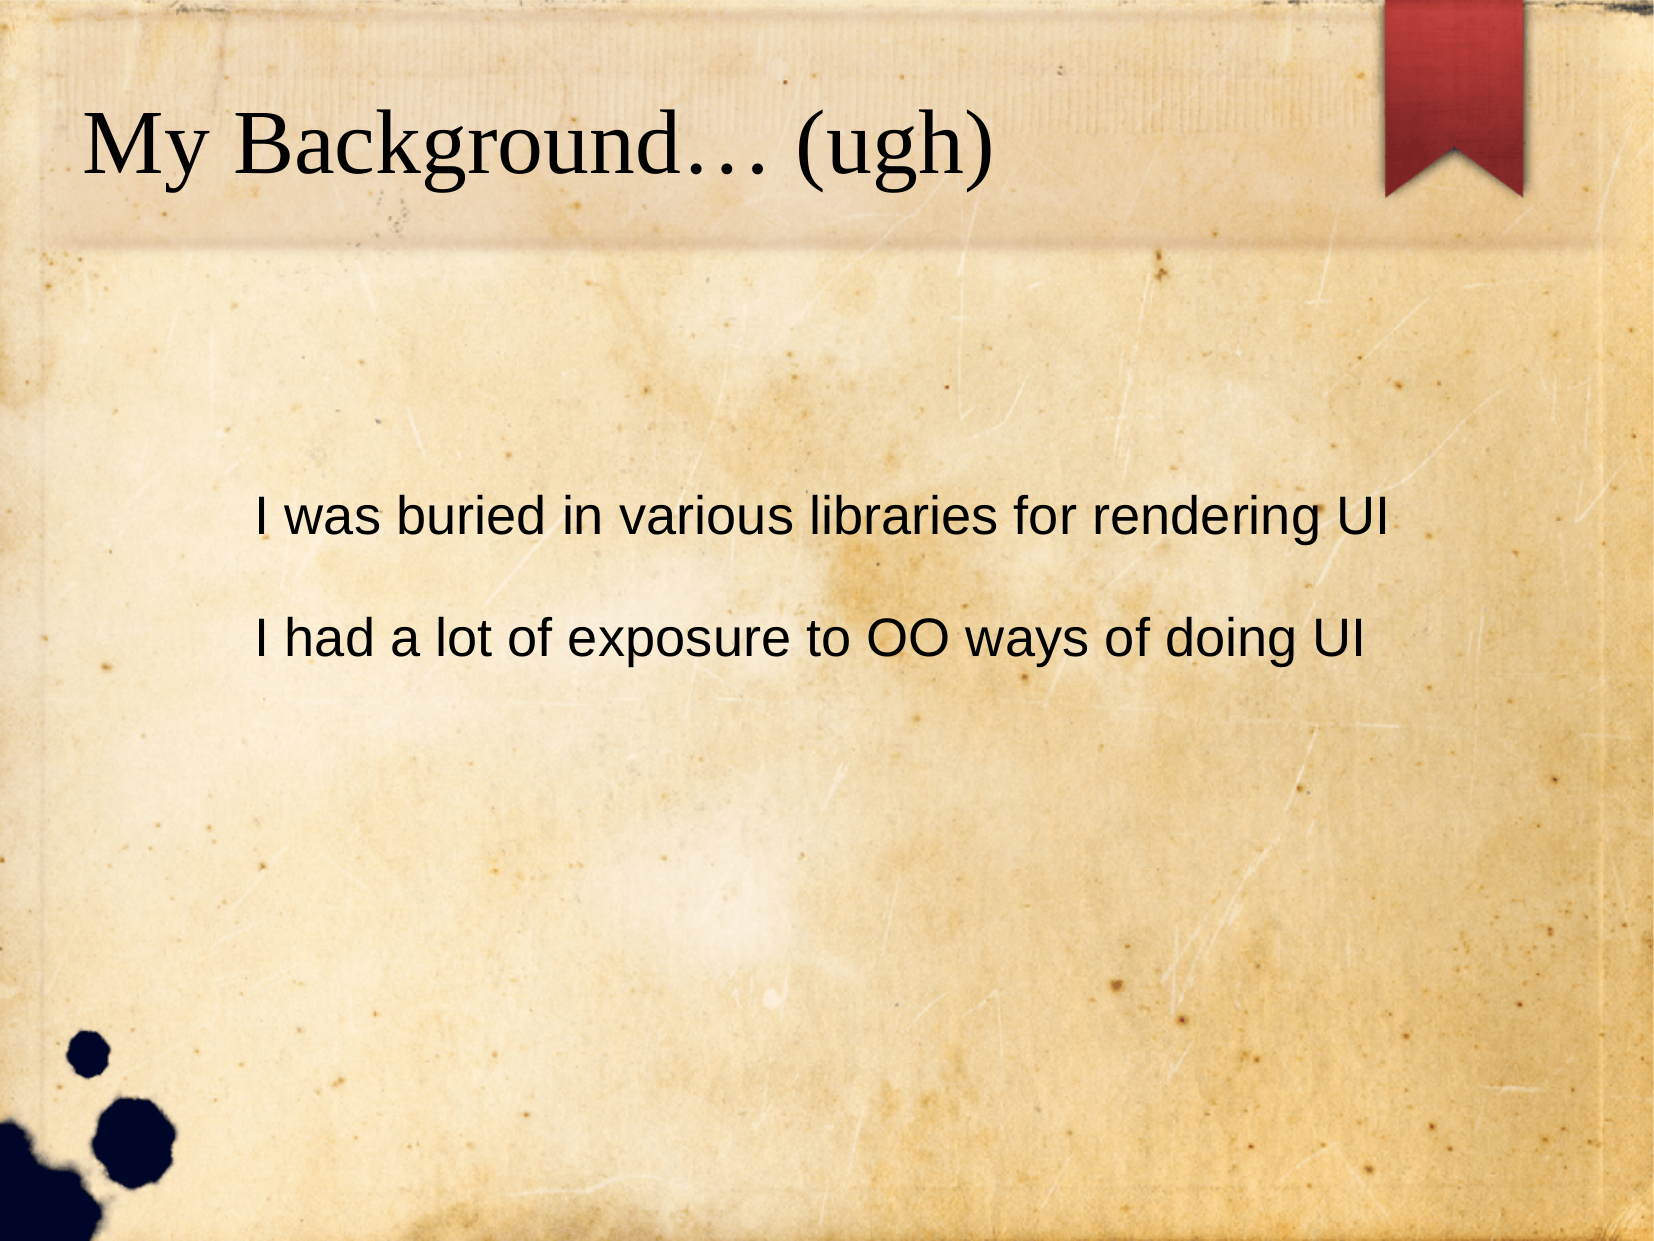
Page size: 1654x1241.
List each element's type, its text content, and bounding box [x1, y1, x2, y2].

picture [0, 0, 1654, 1241]
text_box I was buried in various libraries for rendering UI I had a lot of exposure to OO ways of doing UI [240, 478, 1407, 676]
title My Background… (ugh) [82, 49, 1347, 237]
